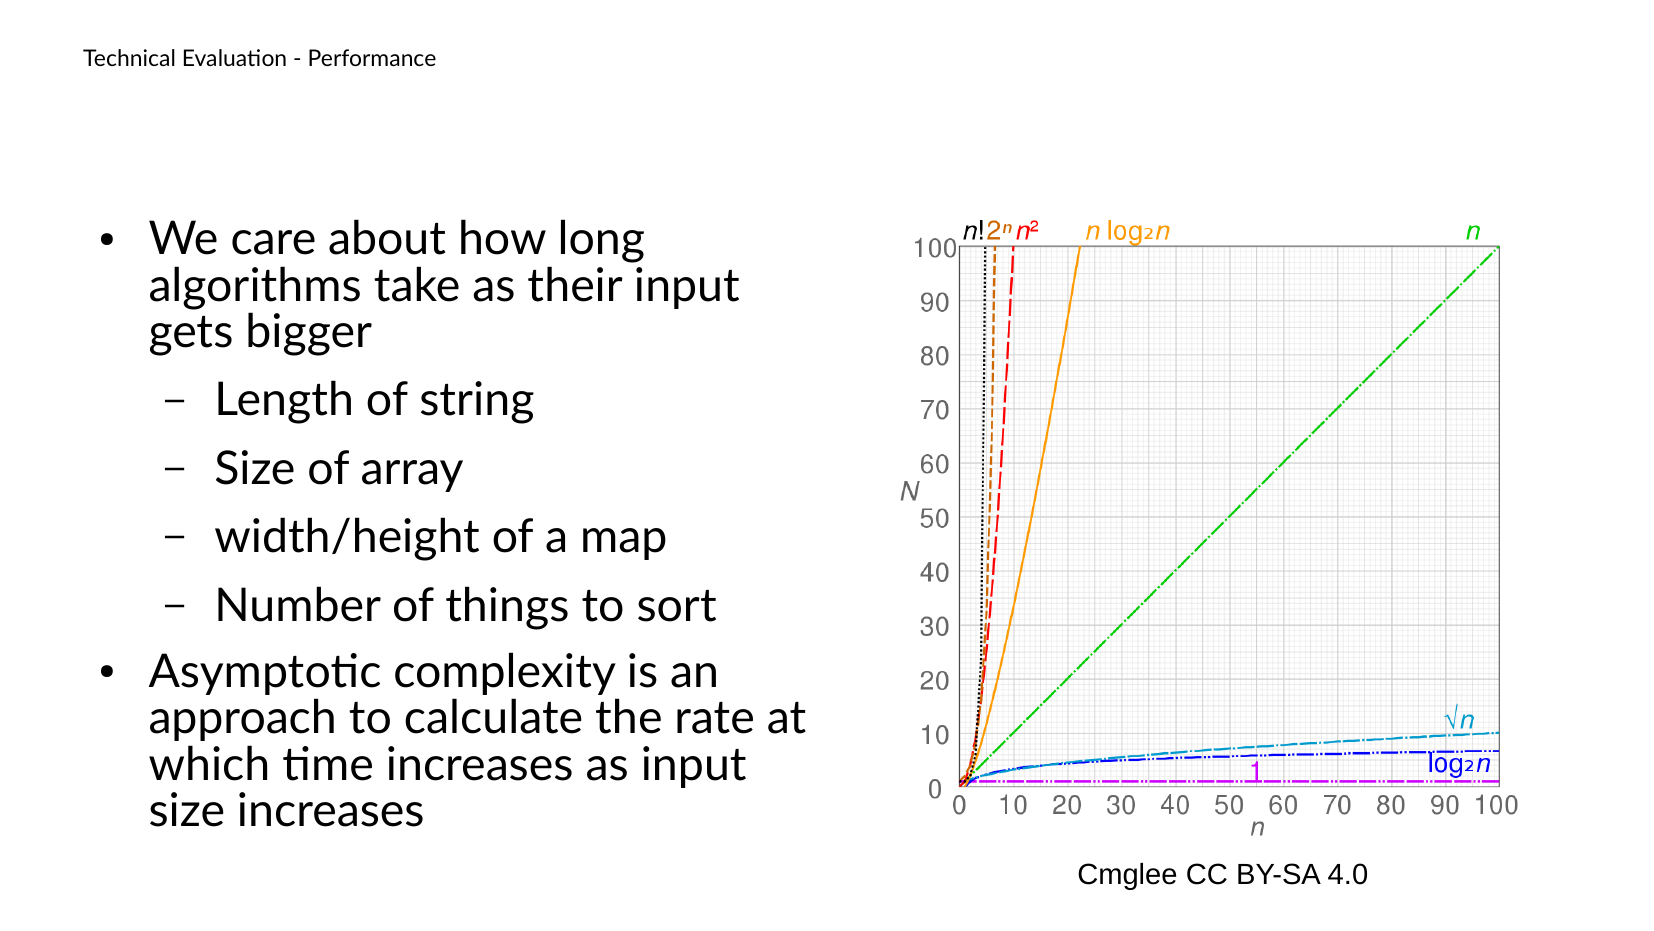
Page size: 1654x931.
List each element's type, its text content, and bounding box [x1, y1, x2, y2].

picture [897, 216, 1519, 839]
title Technical Evaluation - Performance [83, 0, 1571, 119]
text_box Cmglee CC BY-SA 4.0 [1062, 850, 1384, 898]
list We care about how long algorithms take as their input gets bigger Length of string Size of array width/height of a map Number of things to sort Asymptotic complexity is an approach to calculate the rate at which time increases as input size increases [82, 217, 809, 839]
